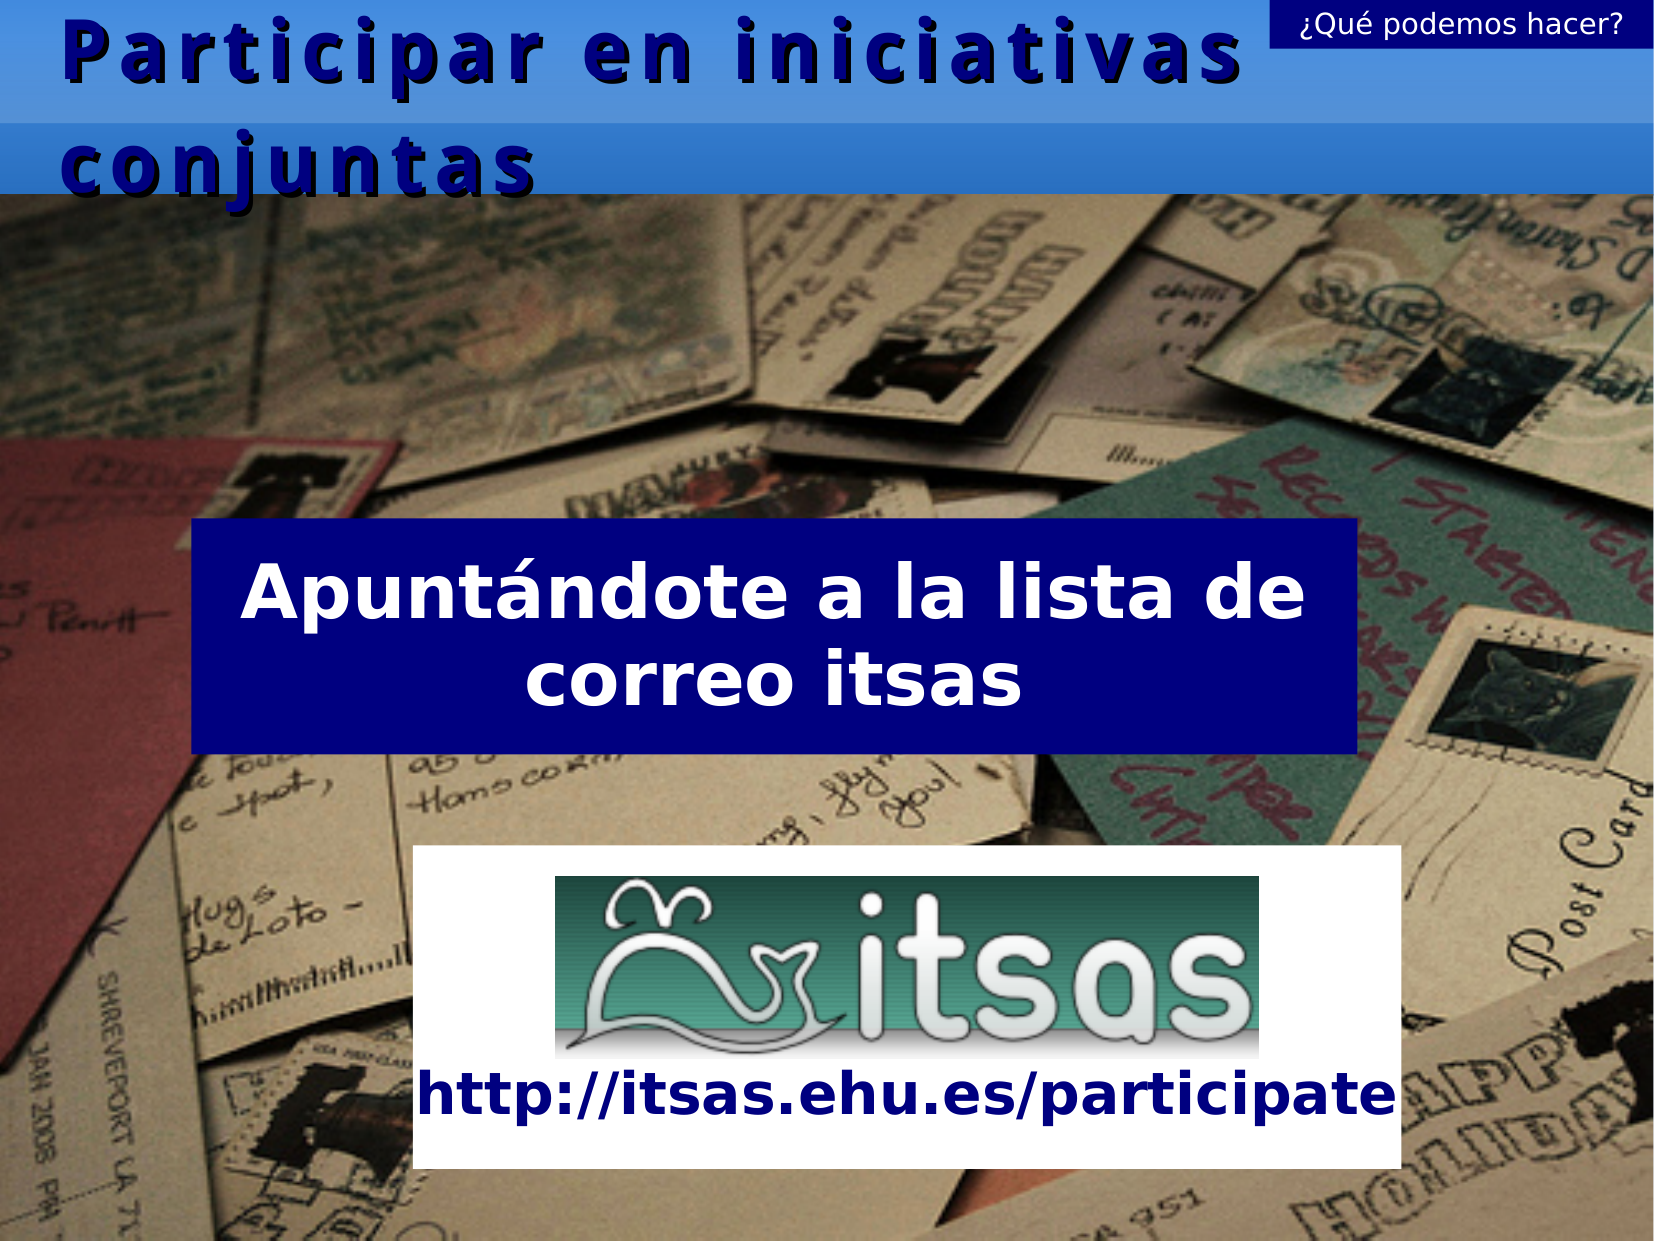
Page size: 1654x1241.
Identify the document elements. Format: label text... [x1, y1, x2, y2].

text_box http://itsas.ehu.es/participate [412, 845, 1402, 1169]
title Participar en iniciativas conjuntas [59, 0, 1654, 212]
picture [0, 0, 1654, 1241]
list Apuntándote a la lista de correo itsas [191, 518, 1358, 755]
list [82, 236, 1565, 1094]
text_box ¿Qué podemos hacer? [1269, 0, 1654, 48]
